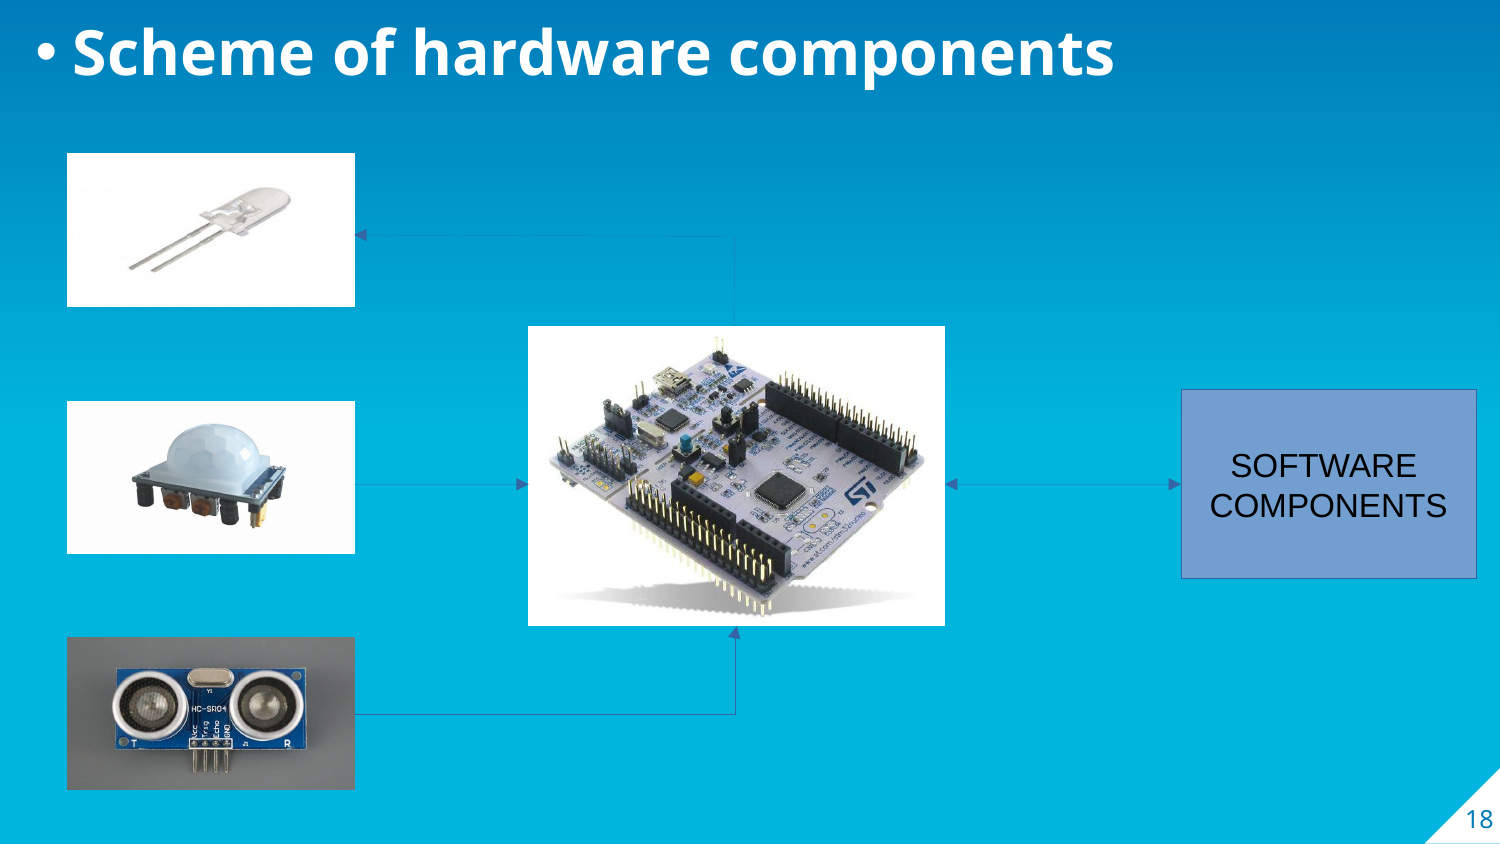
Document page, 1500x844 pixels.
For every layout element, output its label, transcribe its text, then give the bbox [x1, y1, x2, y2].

picture [67, 402, 355, 554]
text_box SOFTWARE COMPONENTS [1181, 389, 1477, 579]
list Scheme of hardware components [35, 0, 1260, 95]
picture [528, 326, 945, 626]
picture [67, 637, 355, 790]
picture [68, 154, 354, 306]
slide_number <numero> [1418, 760, 1494, 838]
